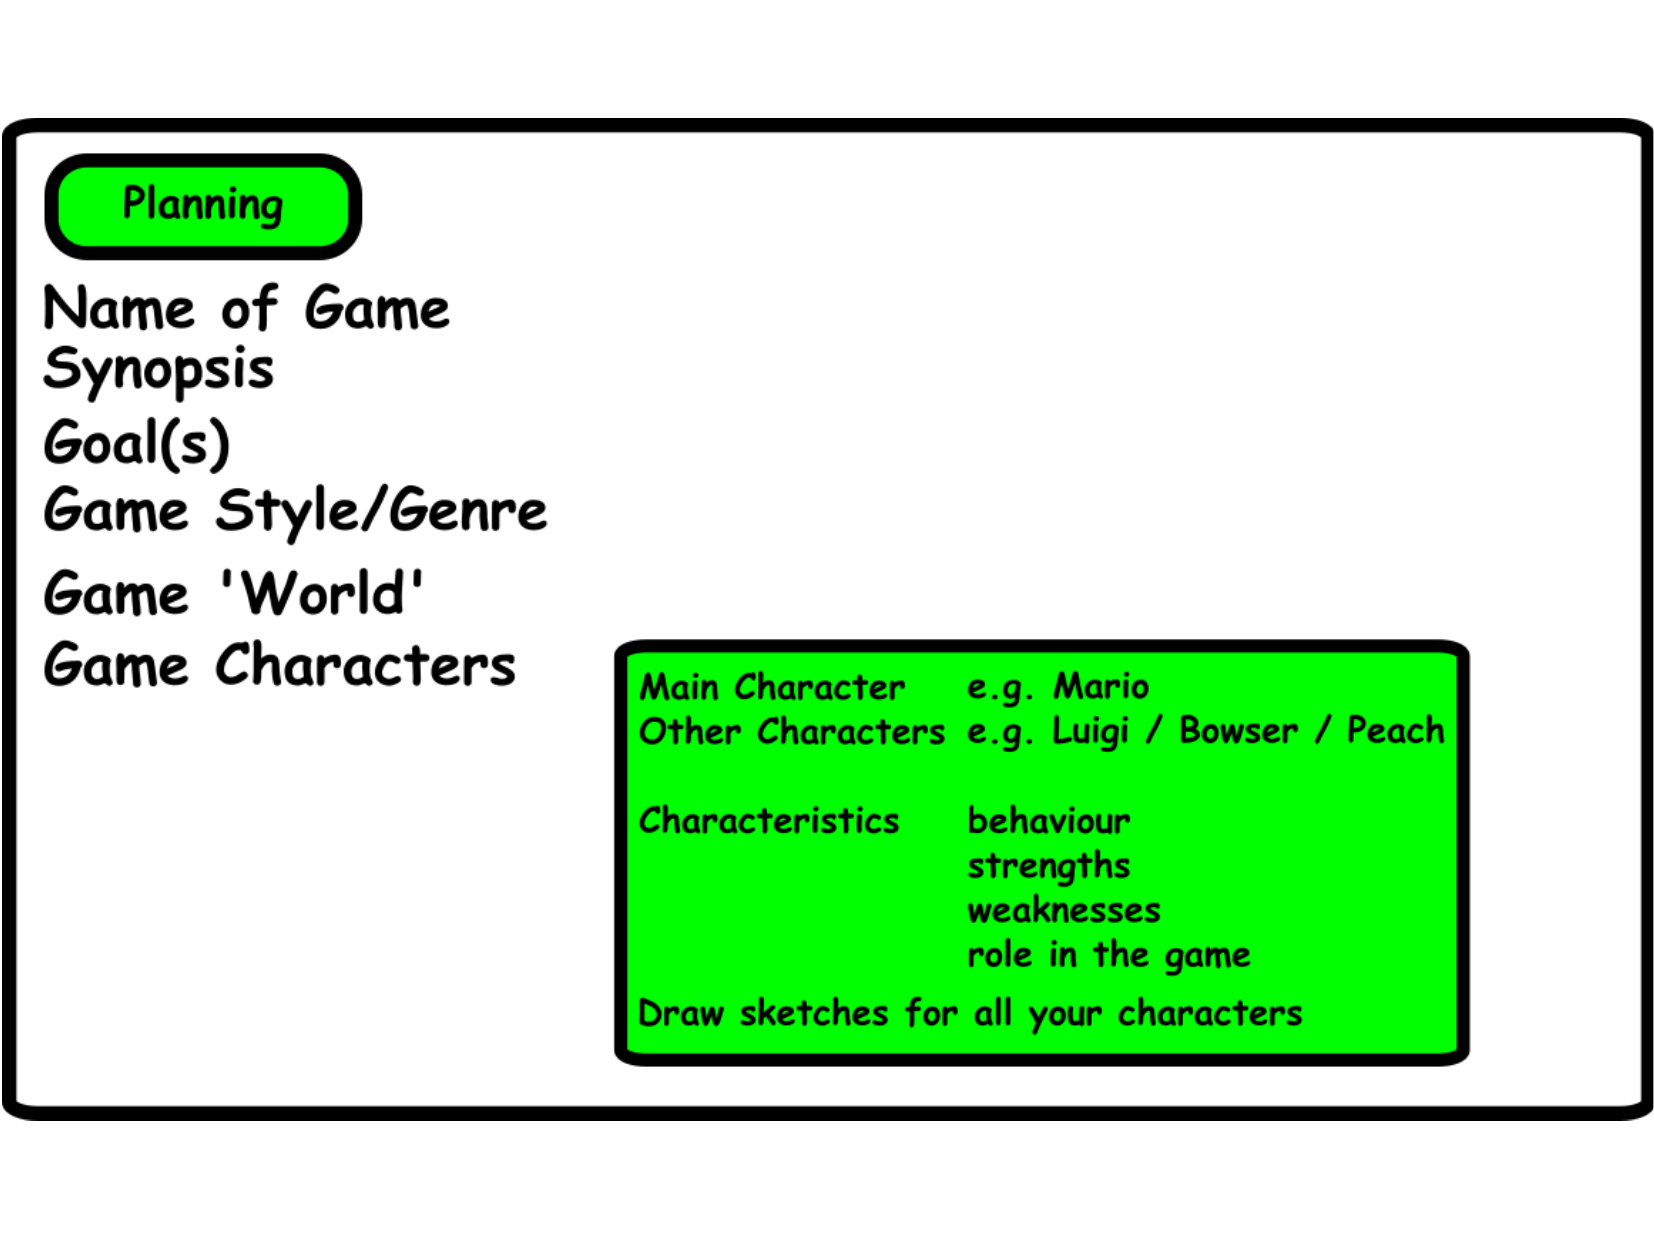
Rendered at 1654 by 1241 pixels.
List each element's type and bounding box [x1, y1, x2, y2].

picture [2, 118, 1654, 1121]
